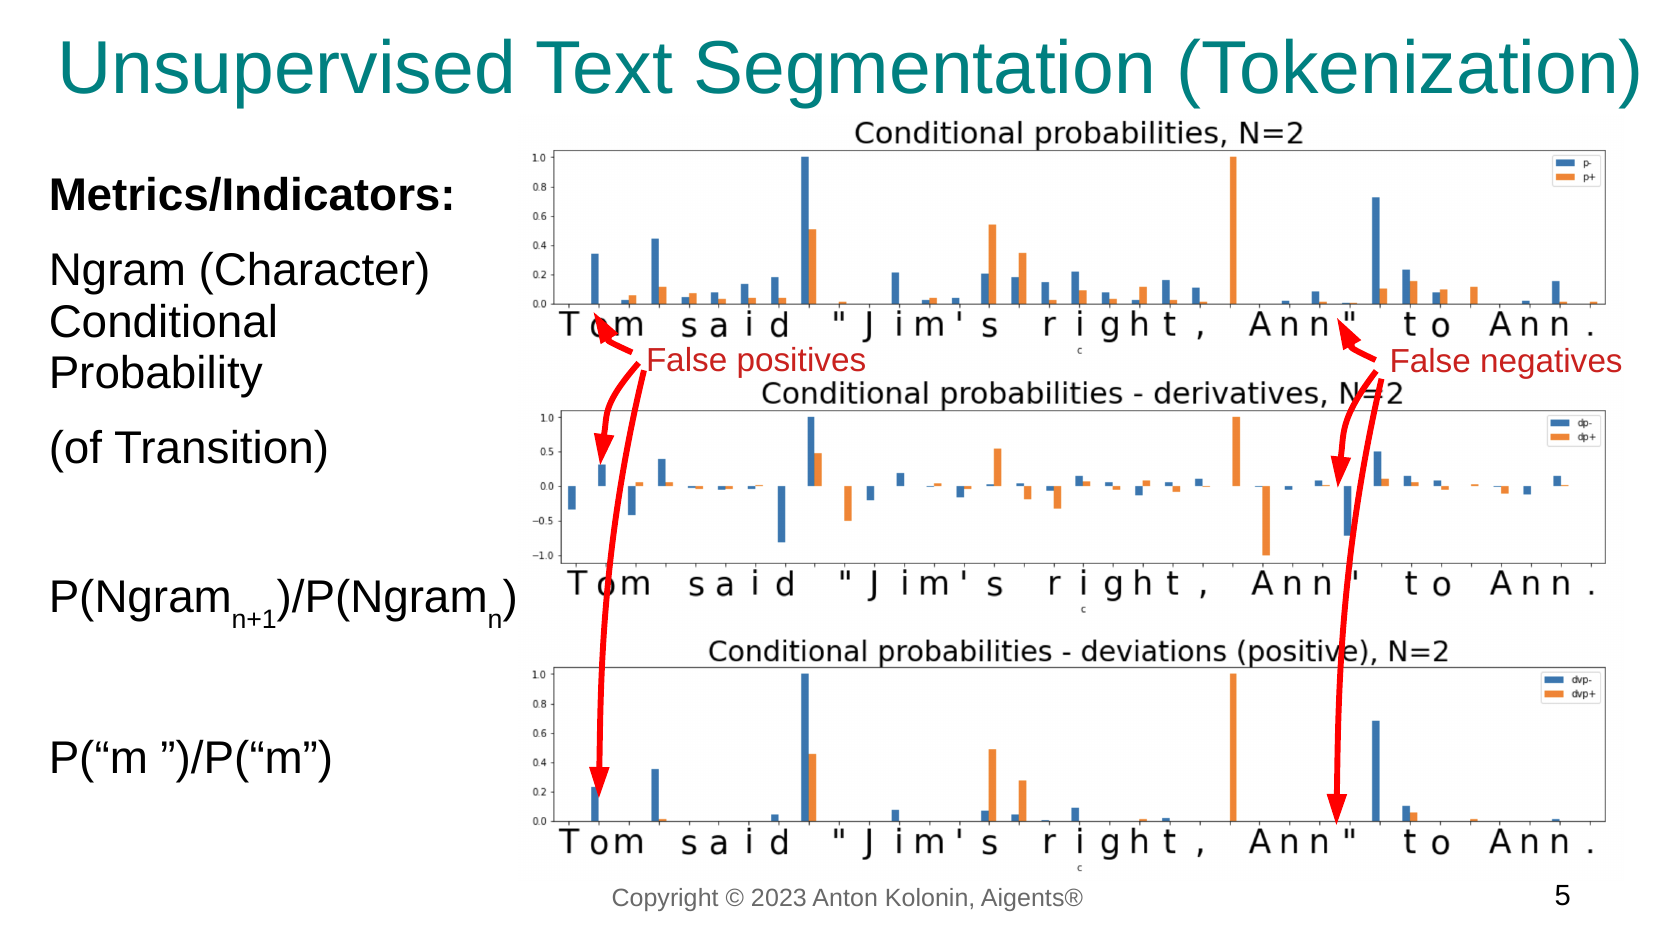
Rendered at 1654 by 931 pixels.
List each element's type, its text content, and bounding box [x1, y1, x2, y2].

text_box Metrics/Indicators: Ngram (Character) Conditional Probability (of Transition) P(Ngramn+1)/P(Ngramn) P(“m ”)/P(“m”) [33, 161, 518, 805]
text_box Unsupervised Text Segmentation (Tokenization) [0, 0, 1653, 135]
picture [518, 114, 1624, 881]
text_box False negatives [1374, 335, 1651, 420]
text_box False positives [631, 334, 919, 415]
